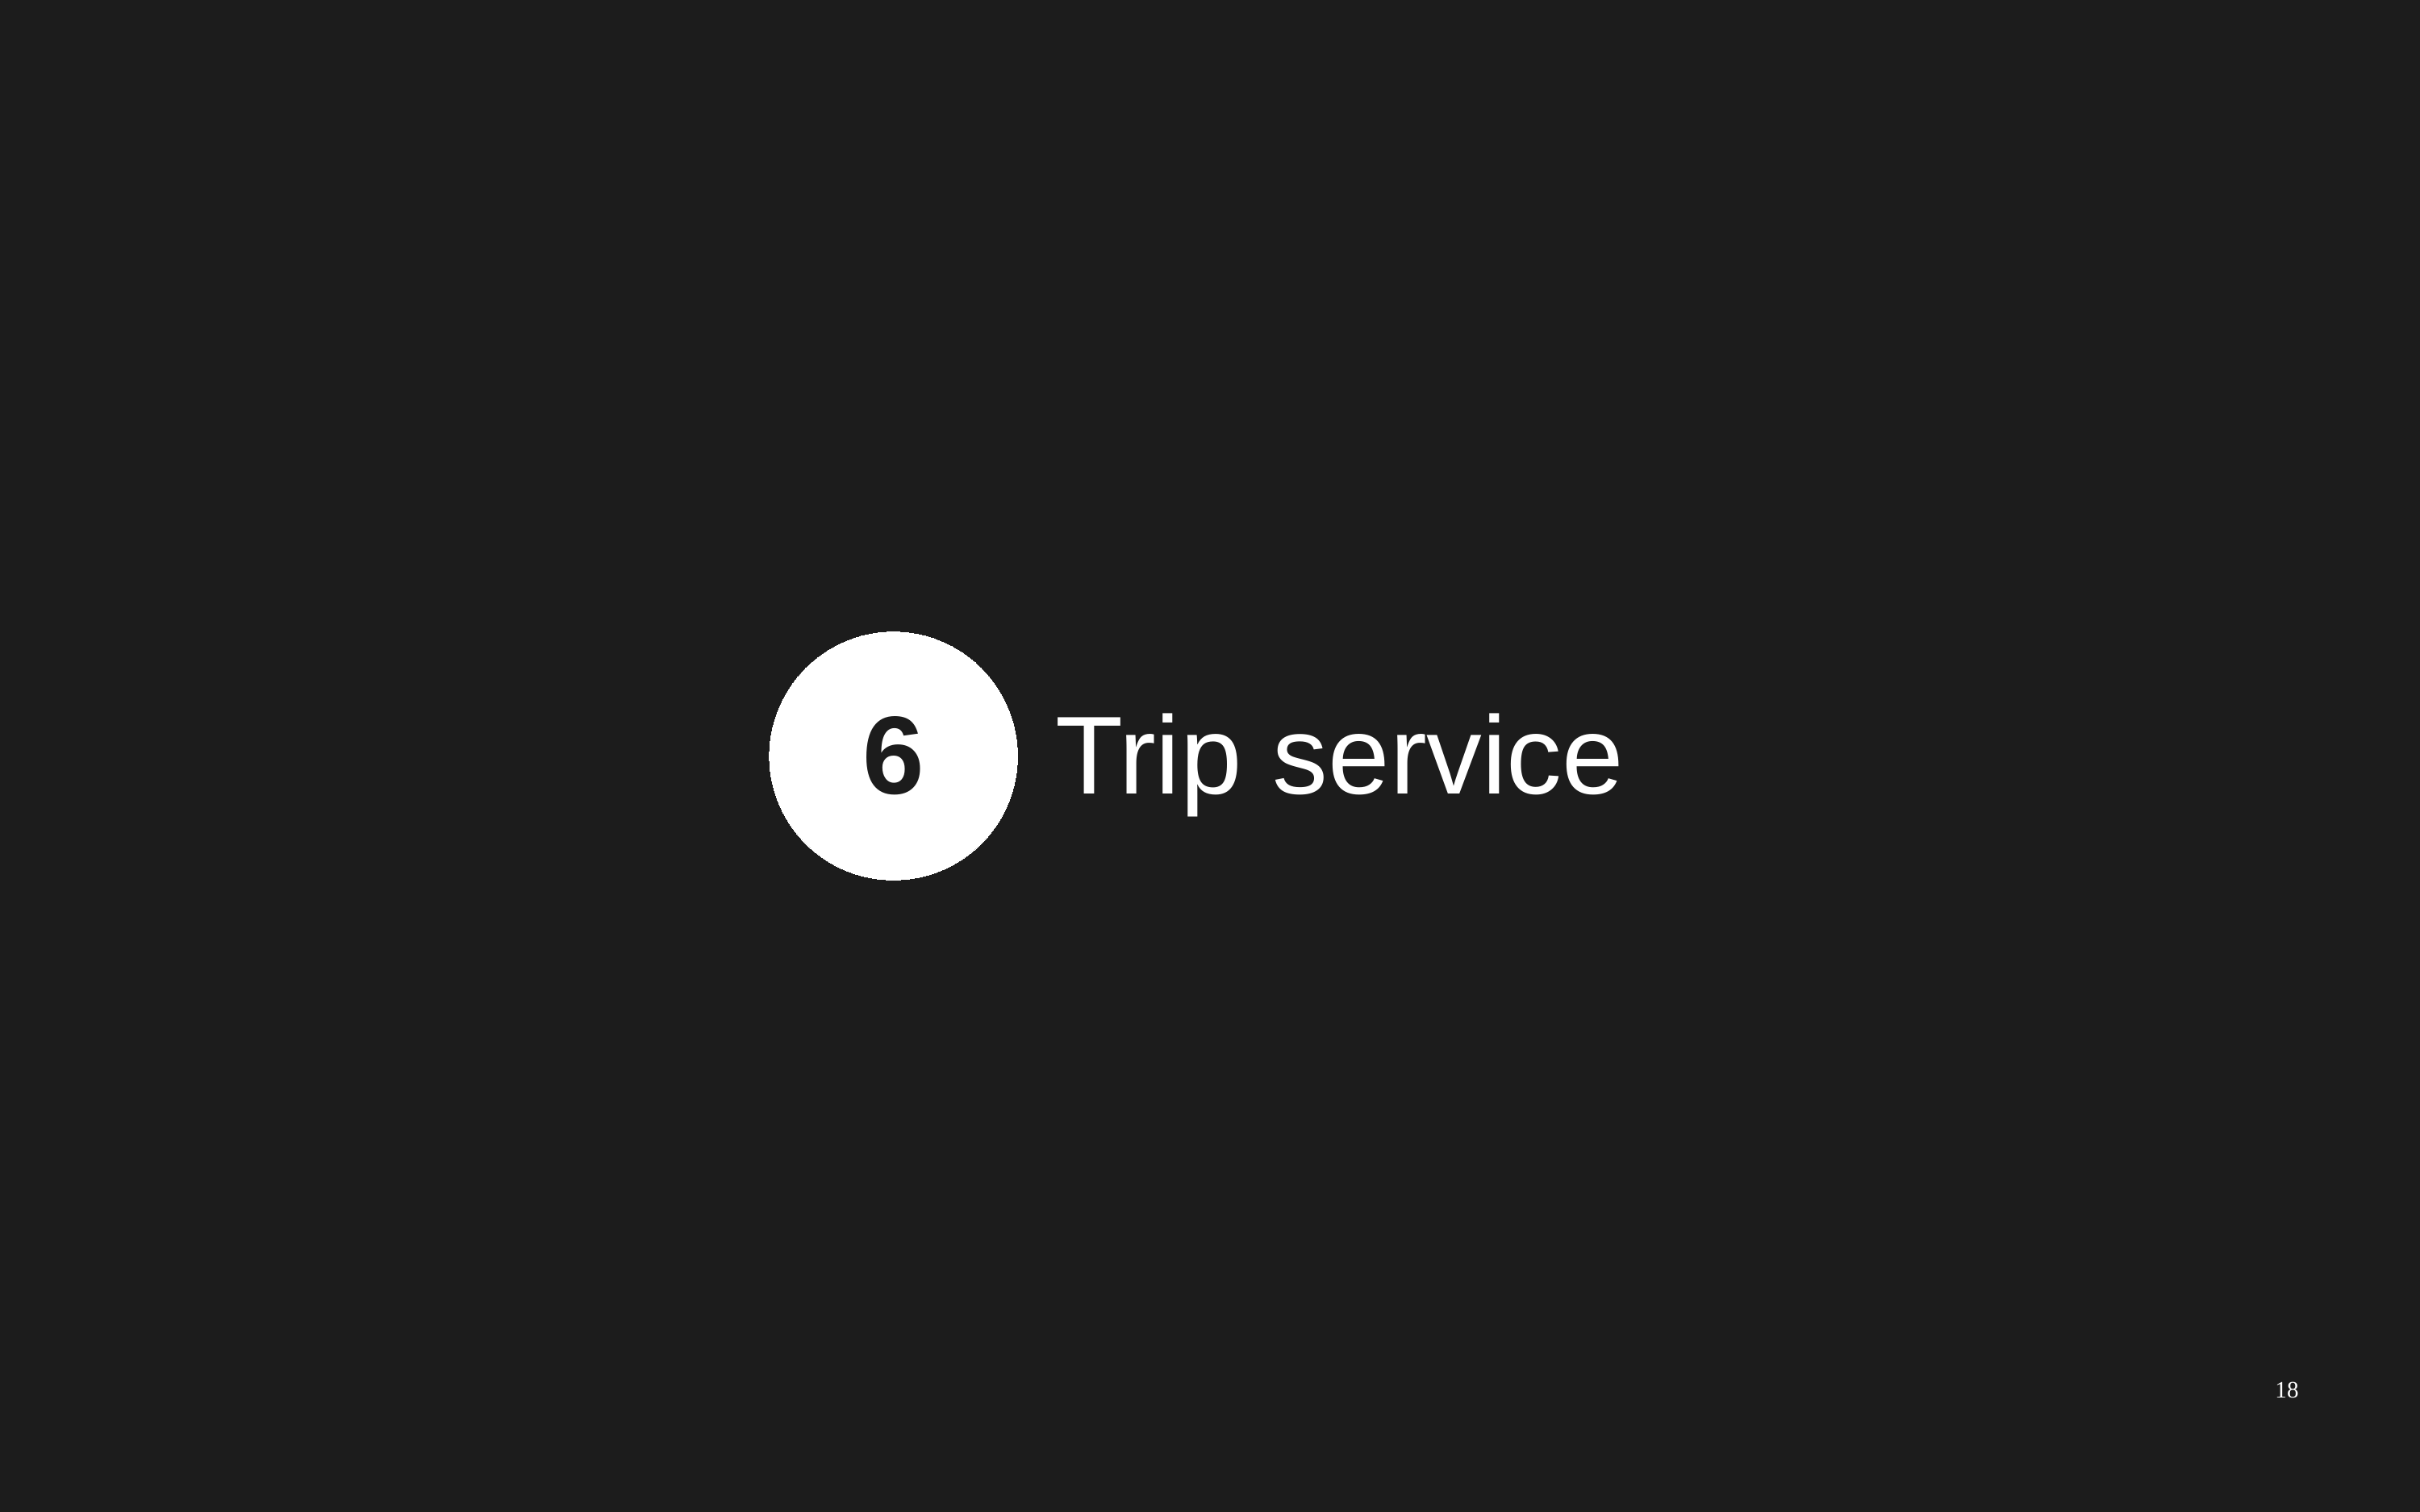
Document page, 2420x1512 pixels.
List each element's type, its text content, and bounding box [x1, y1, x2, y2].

text_box 6 [769, 631, 1018, 881]
text_box Trip service [1043, 661, 1651, 851]
